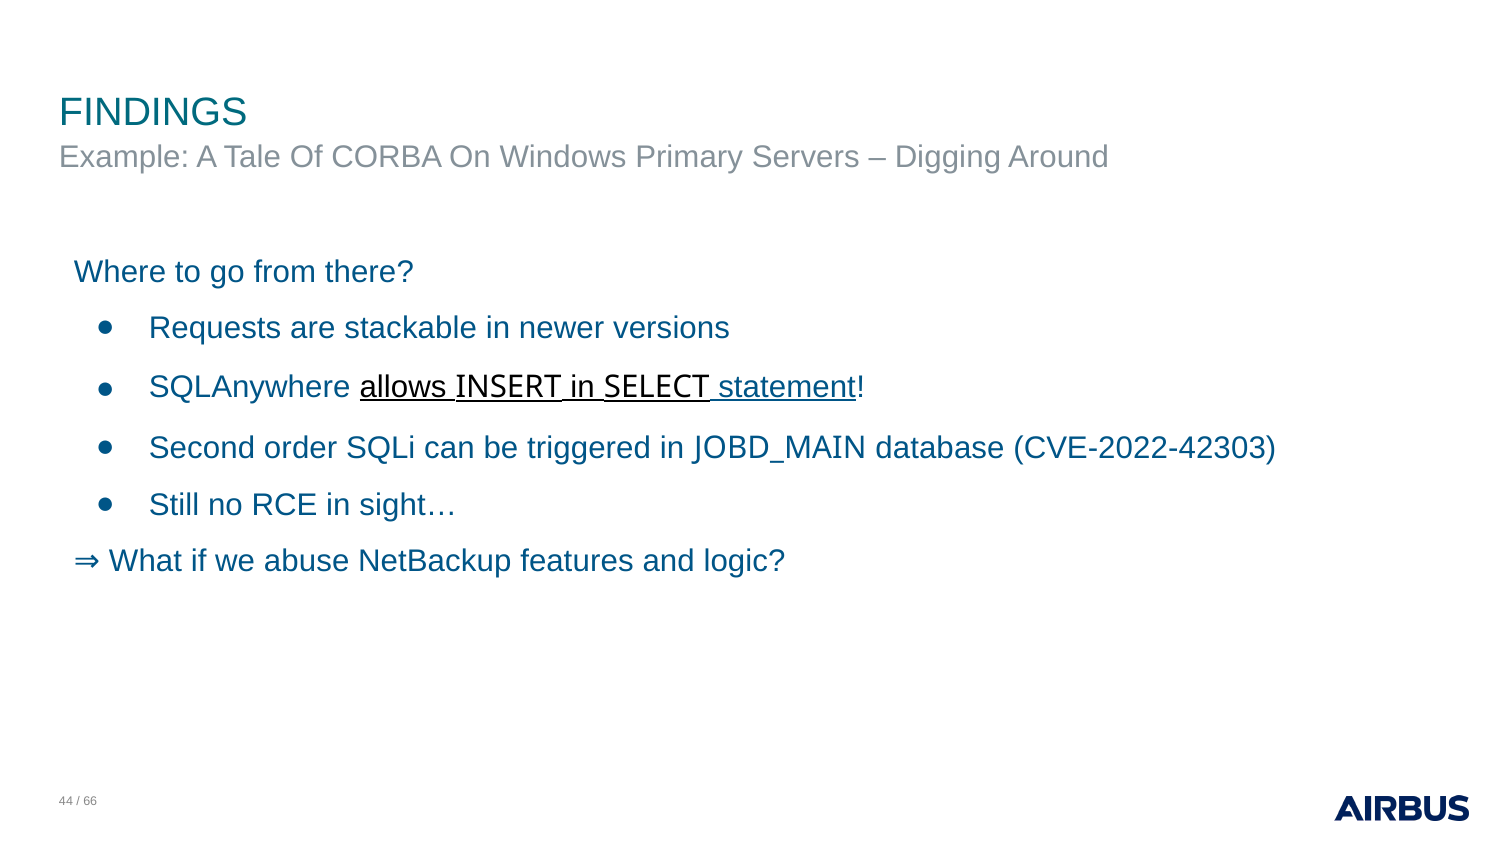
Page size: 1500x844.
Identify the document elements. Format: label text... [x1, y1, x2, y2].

picture [1334, 795, 1469, 821]
title FINDINGS Example: A Tale Of CORBA On Windows Primary Servers – Digging Around [58, 80, 1441, 192]
text_box Where to go from there? Requests are stackable in newer versions SQLAnywhere allows INSERT in SELECT statement! Second order SQLi can be triggered in JOBD_MAIN database (CVE-2022-42303) Still no RCE in sight… ⇒ What if we abuse NetBackup features and logic? [58, 217, 1435, 593]
